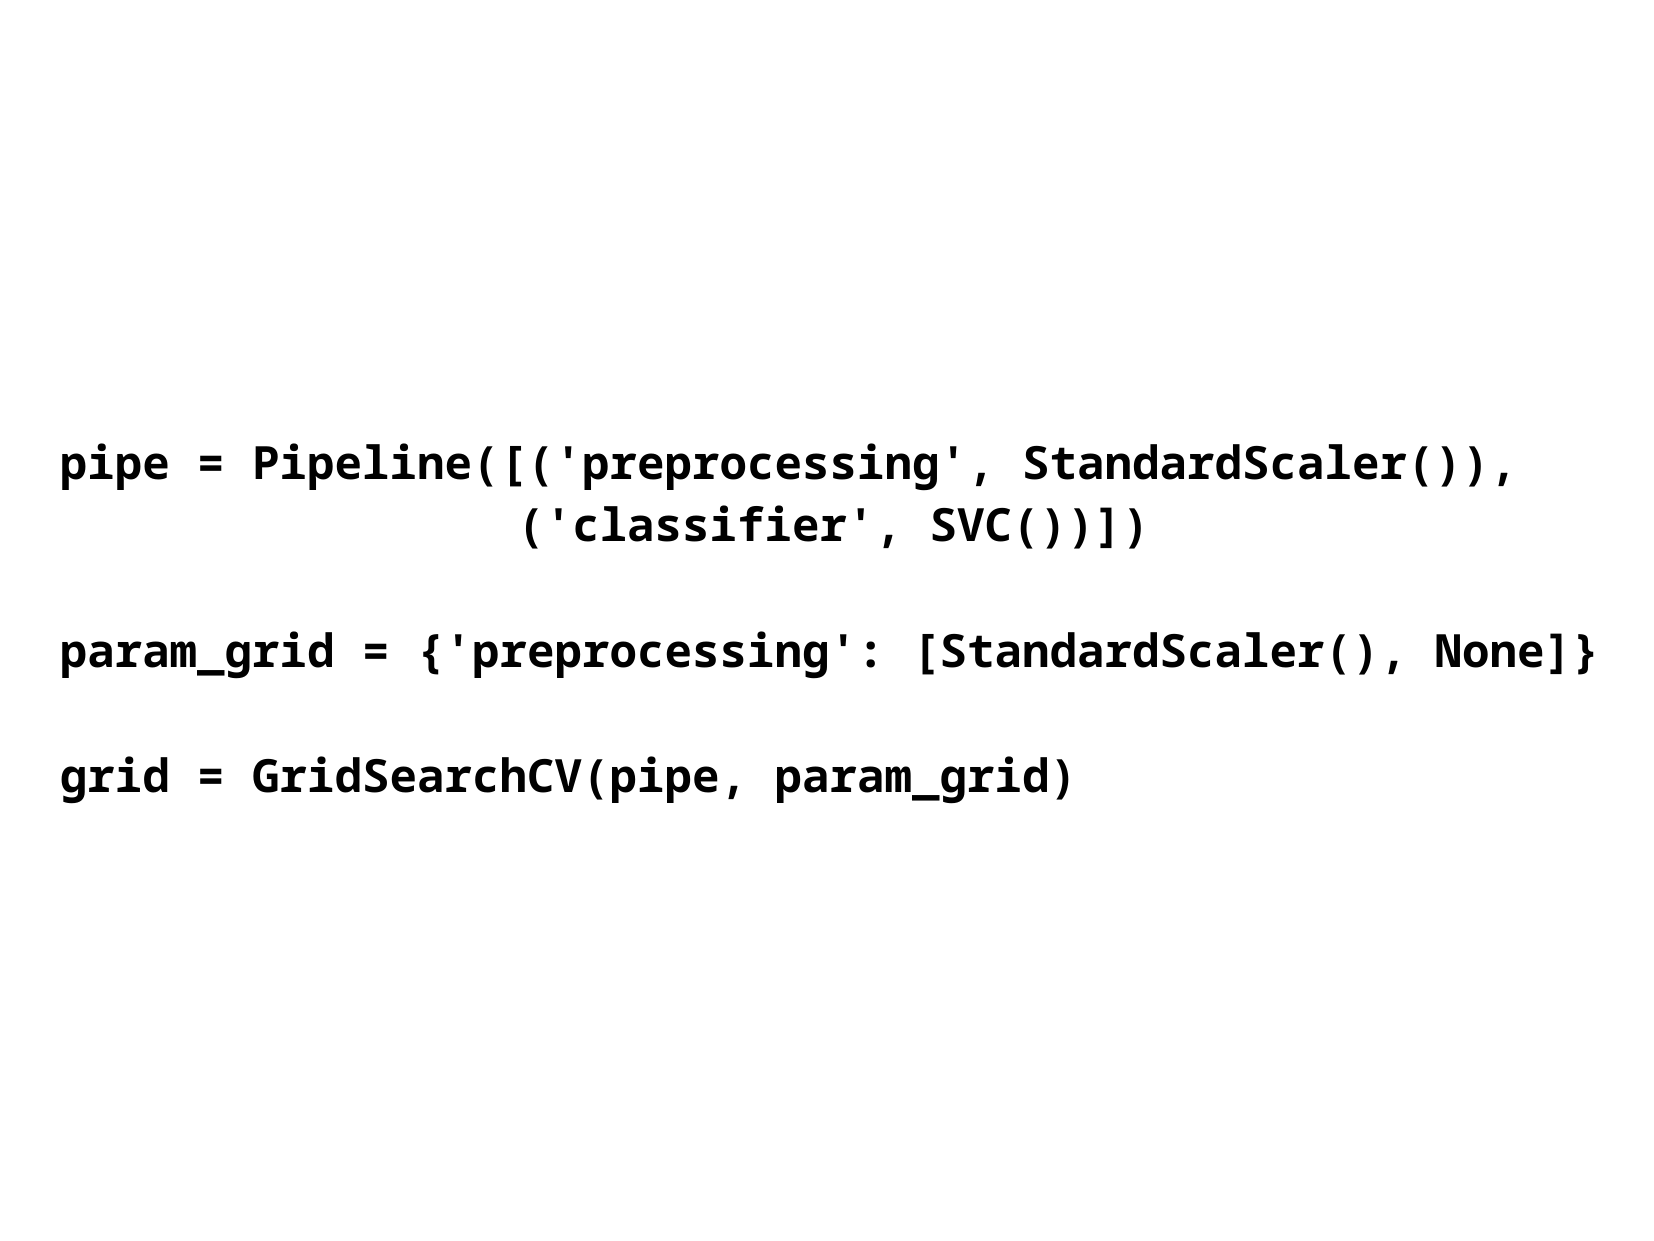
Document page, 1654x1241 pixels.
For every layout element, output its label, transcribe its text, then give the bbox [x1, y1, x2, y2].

text_box pipe = Pipeline([('preprocessing', StandardScaler()), ('classifier', SVC())]) param_grid = {'preprocessing': [StandardScaler(), None]} grid = GridSearchCV(pipe, param_grid) [45, 423, 1615, 713]
